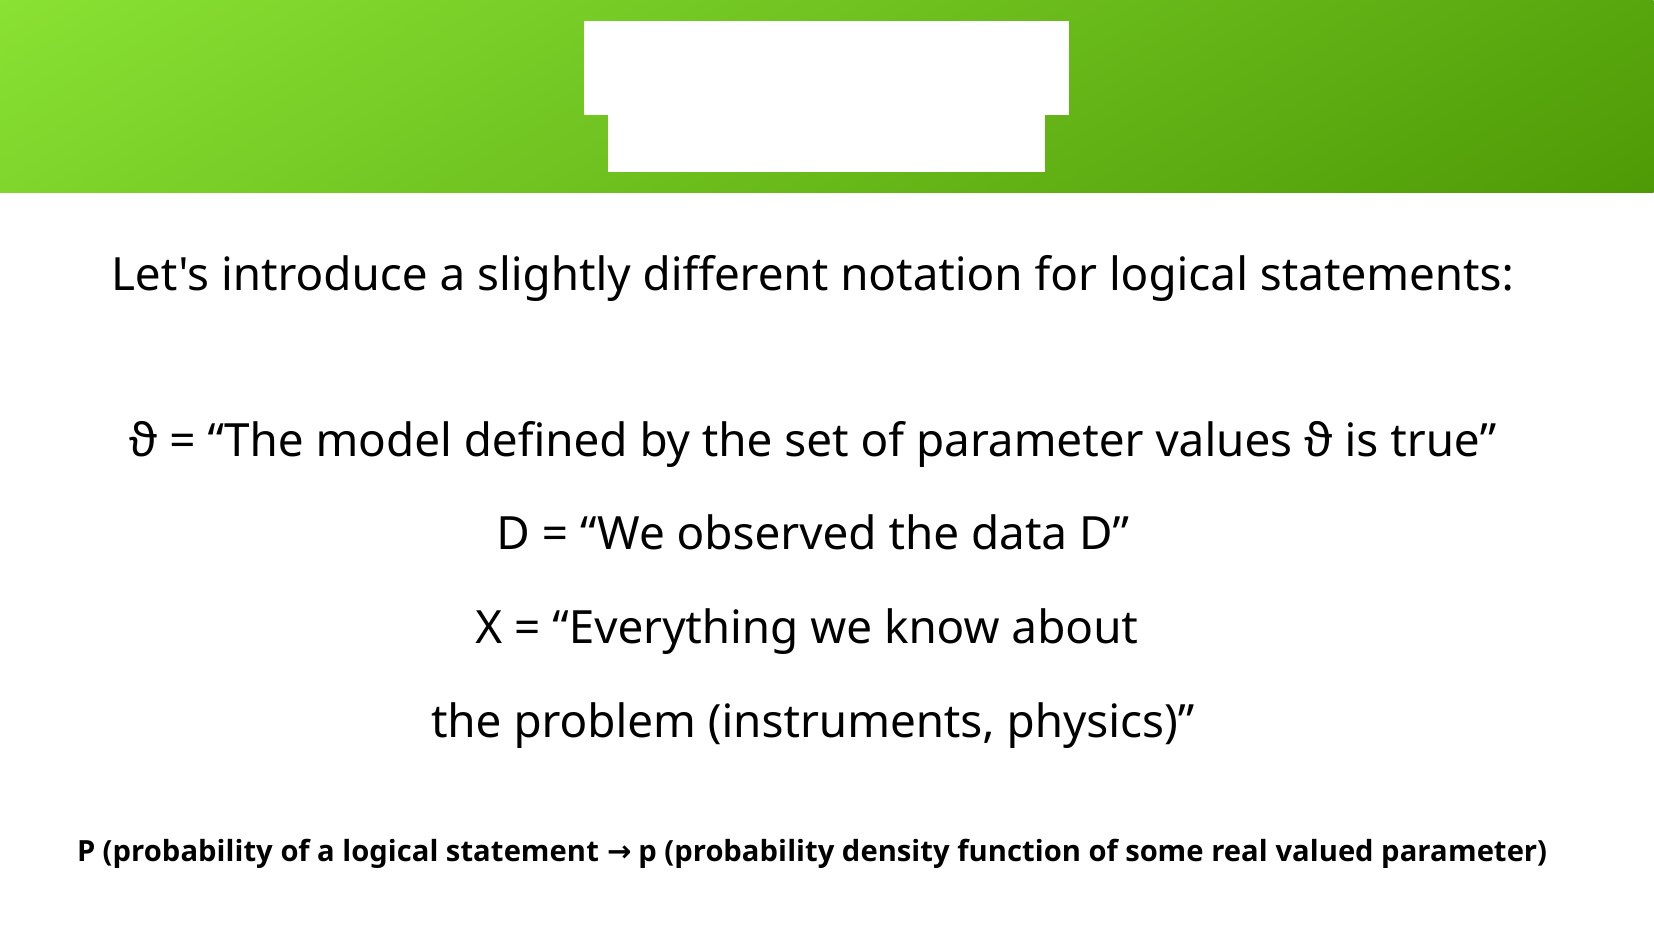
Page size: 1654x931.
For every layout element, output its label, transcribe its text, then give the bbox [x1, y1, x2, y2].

text_box Let's introduce a slightly different notation for logical statements: ϑ = “The model defined by the set of parameter values ϑ is true” D = “We observed the data D” X = “Everything we know about the problem (instruments, physics)” P (probability of a logical statement → p (probability density function of some real valued parameter) [50, 205, 1576, 897]
title Bayes theorem for parametric models [0, 0, 1654, 193]
